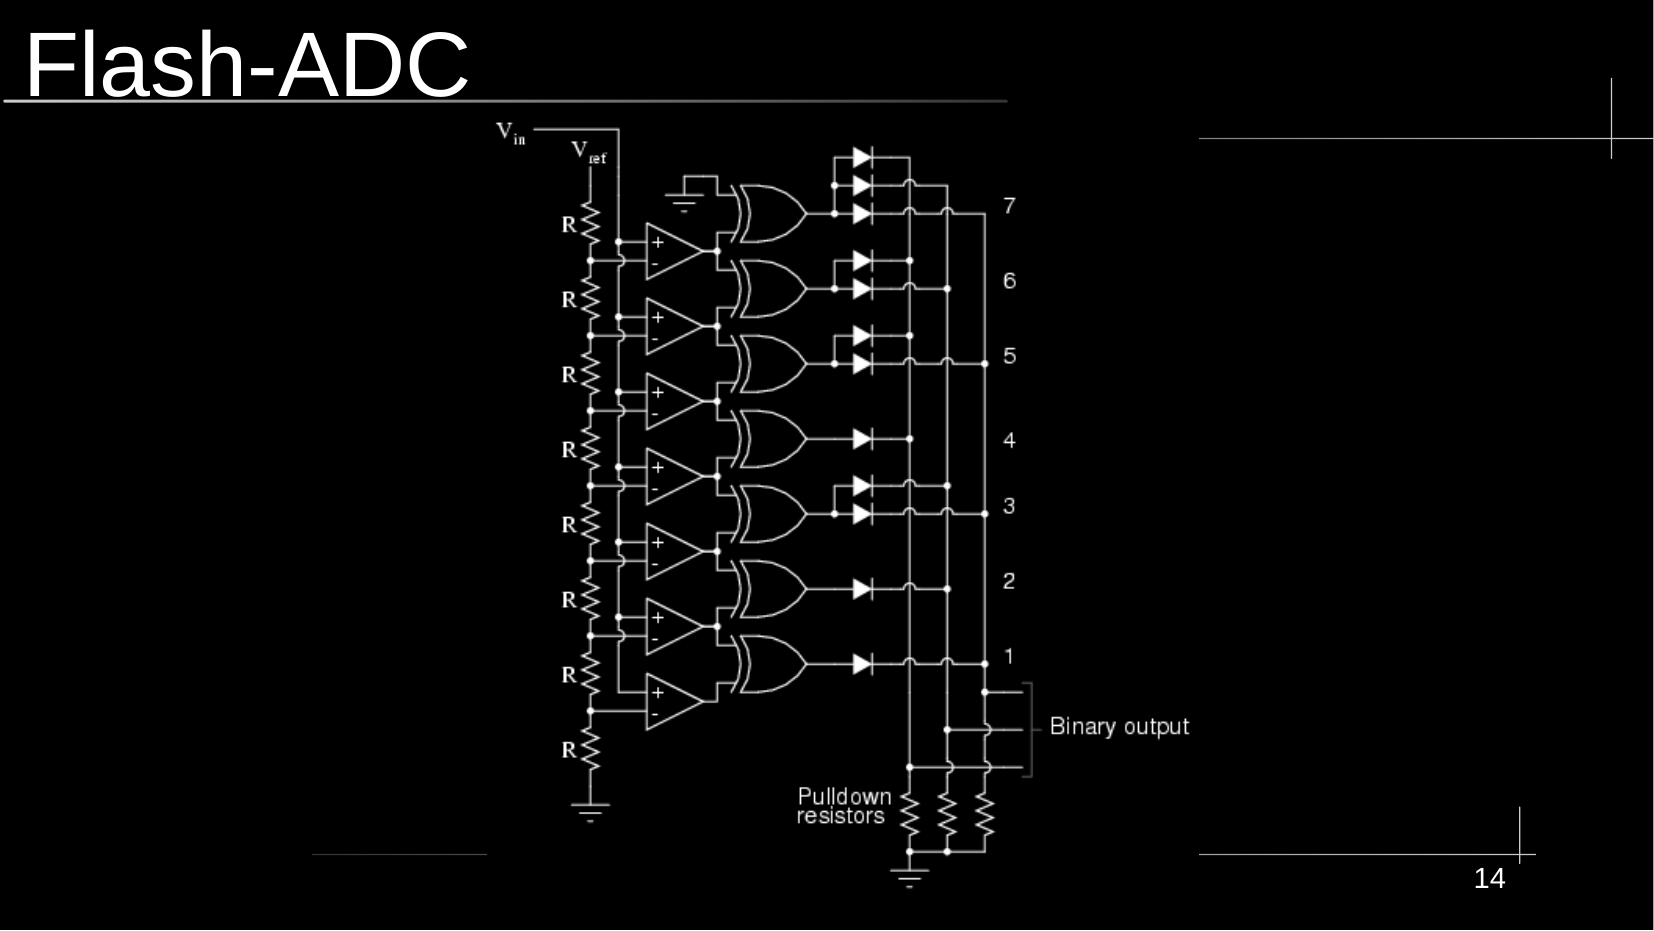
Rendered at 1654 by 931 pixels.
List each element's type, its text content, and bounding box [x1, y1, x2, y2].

picture [487, 112, 1199, 897]
title Flash-ADC [23, 11, 1589, 119]
